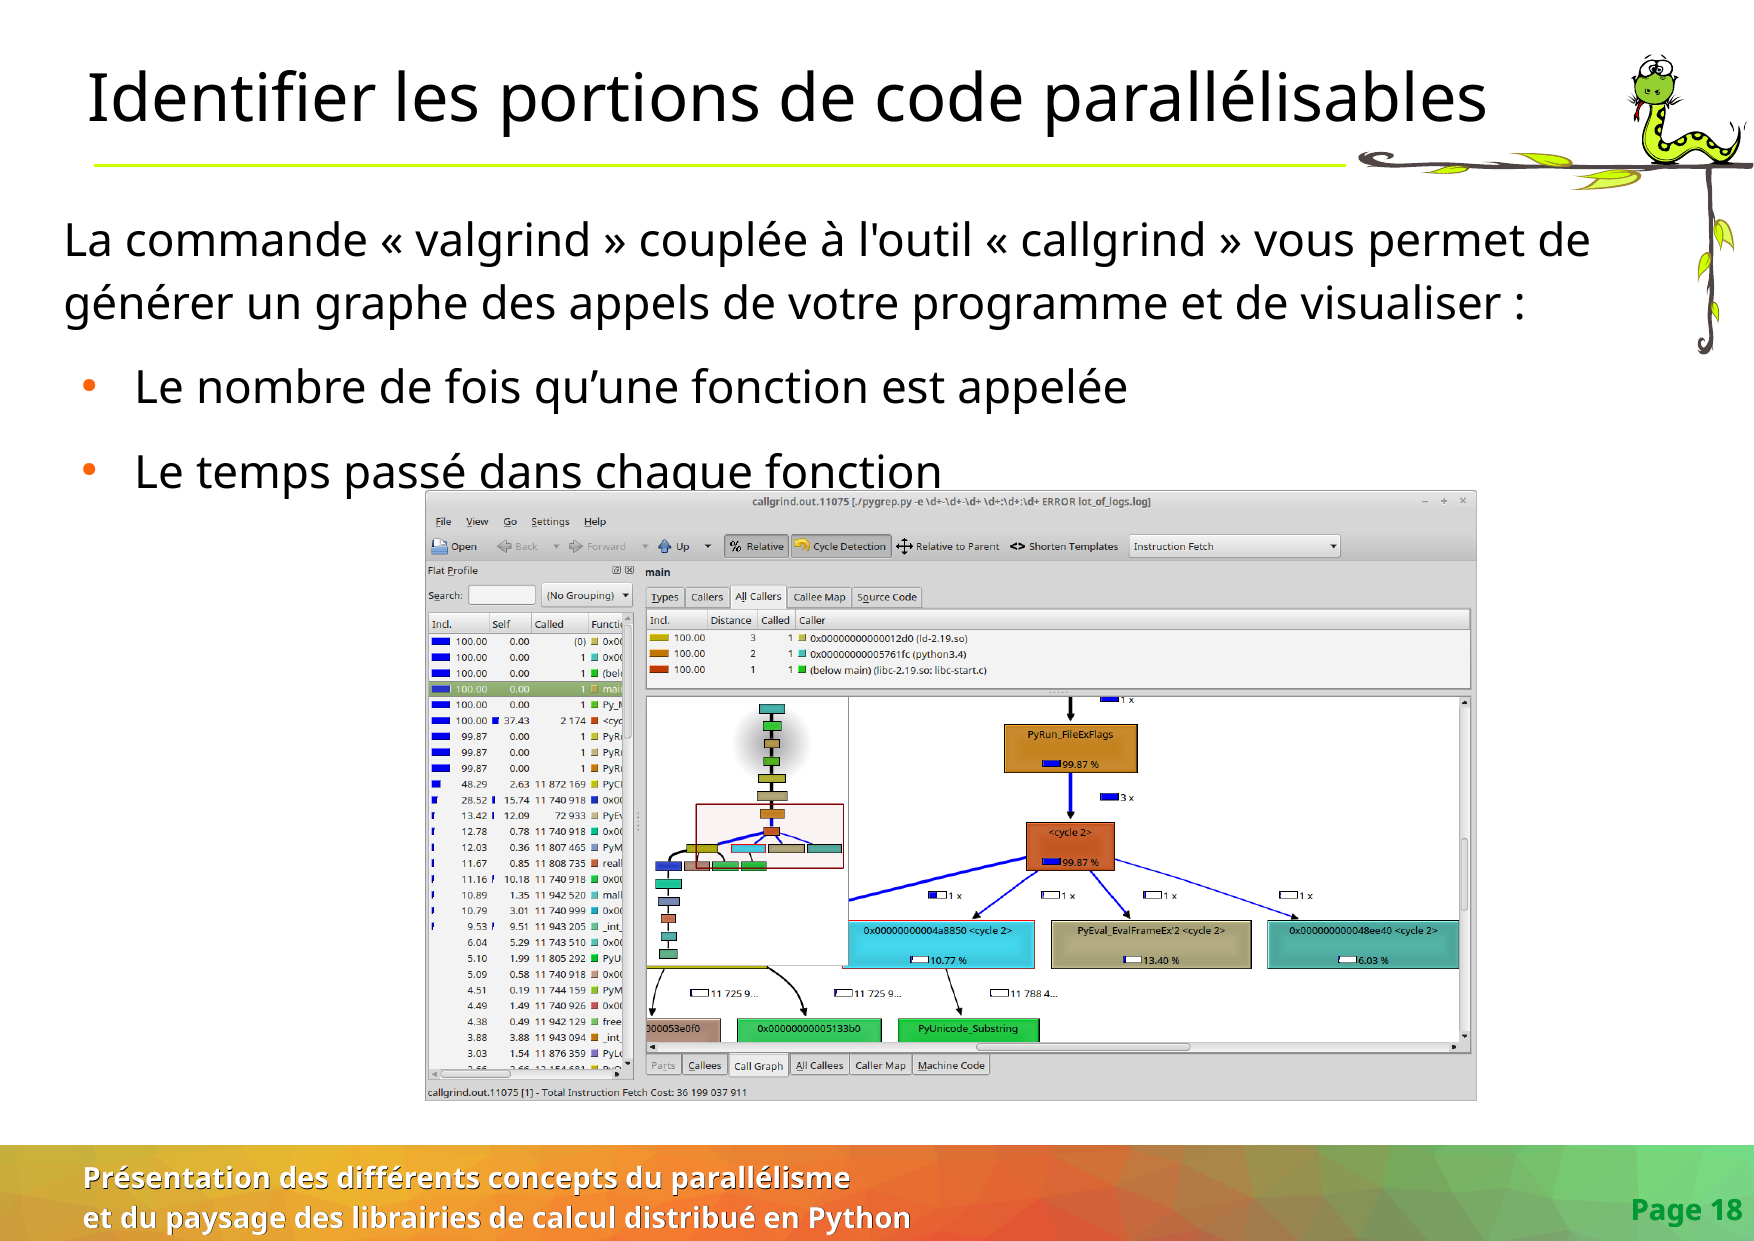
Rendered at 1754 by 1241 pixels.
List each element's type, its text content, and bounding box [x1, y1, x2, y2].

title Identifier les portions de code parallélisables [87, 31, 1667, 160]
picture [425, 490, 1477, 1101]
list La commande « valgrind » couplée à l'outil « callgrind » vous permet de générer un graphe des appels de votre programme et de visualiser : Le nombre de fois qu’une fonction est appelée Le temps passé dans chaque fonction [63, 207, 1642, 1004]
picture [0, 1145, 1754, 1241]
